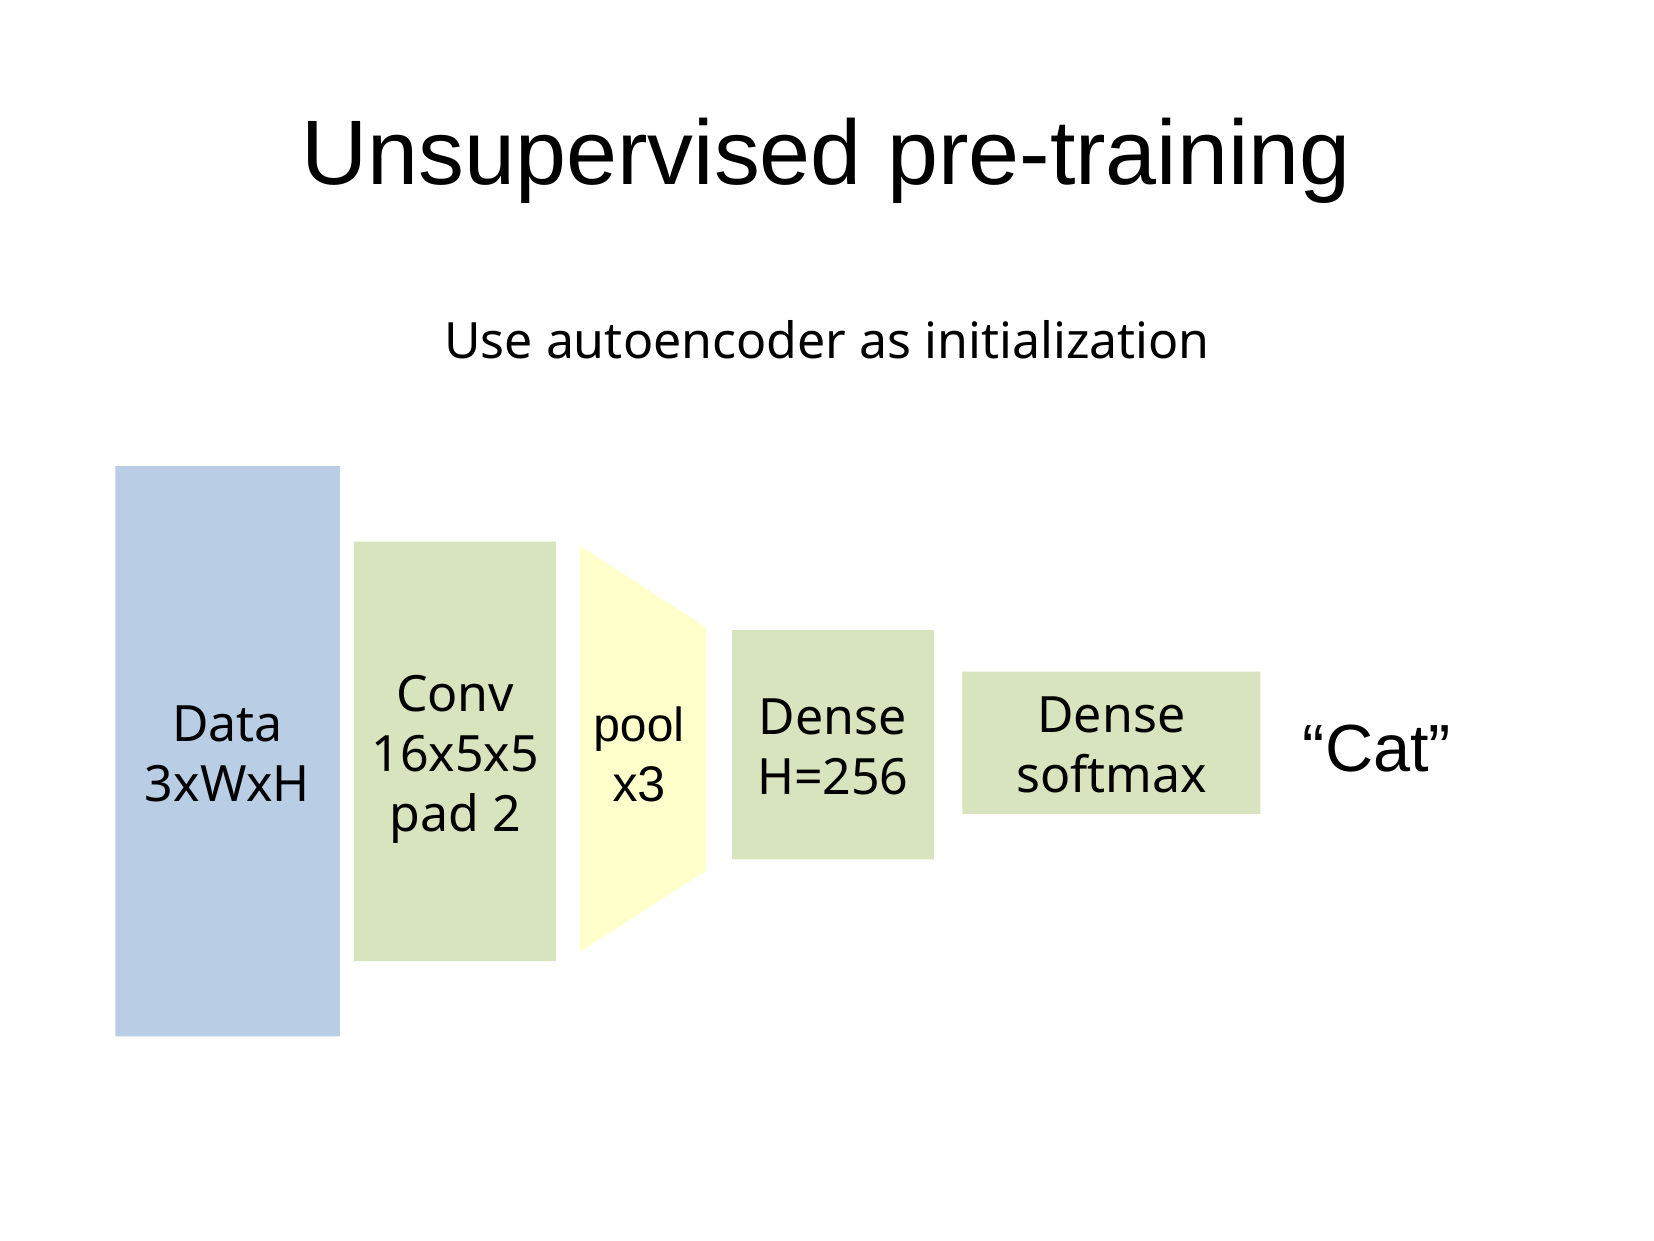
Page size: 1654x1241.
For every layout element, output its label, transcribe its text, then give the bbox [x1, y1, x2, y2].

text_box “Cat” [1287, 697, 1501, 788]
title Unsupervised pre-training [82, 49, 1571, 257]
text_box Data 3xWxH [115, 466, 340, 1037]
text_box Use autoencoder as initialization [263, 300, 1392, 374]
text_box Conv 16x5x5 pad 2 [354, 541, 556, 962]
text_box pool x3 [576, 686, 701, 814]
text_box Dense H=256 [732, 630, 934, 860]
text_box [580, 546, 706, 952]
text_box Dense softmax [962, 671, 1261, 814]
